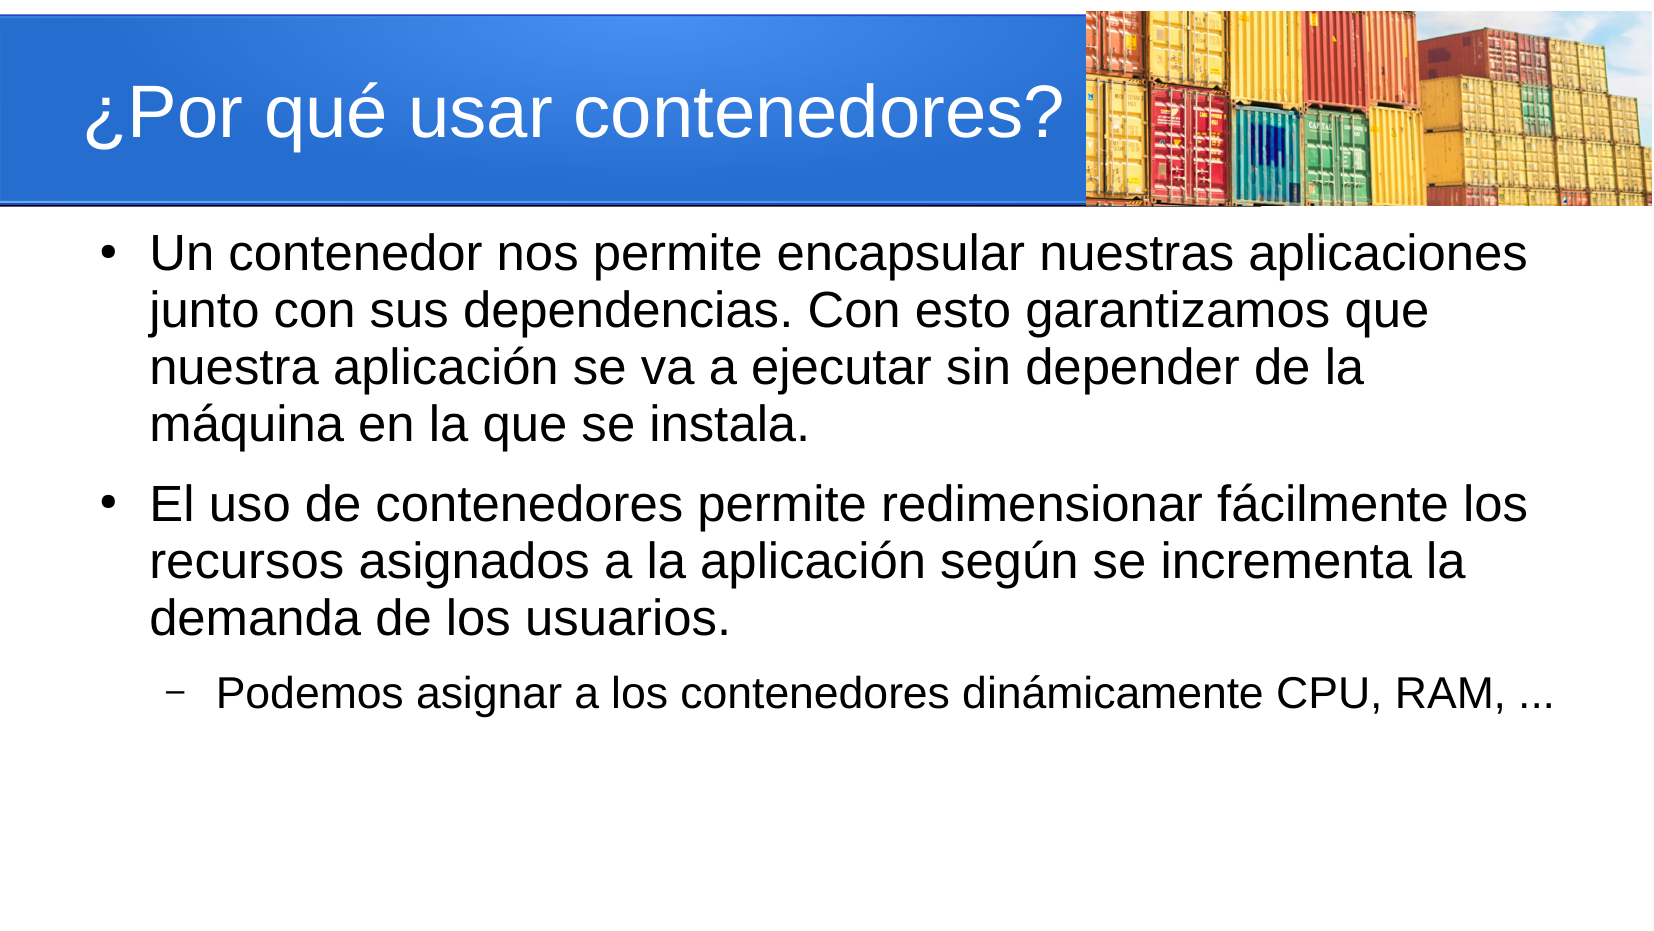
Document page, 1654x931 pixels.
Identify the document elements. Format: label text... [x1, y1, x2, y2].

picture [1086, 11, 1652, 206]
title ¿Por qué usar contenedores? [82, 35, 1086, 189]
list Un contenedor nos permite encapsular nuestras aplicaciones junto con sus dependencias. Con esto garantizamos que nuestra aplicación se va a ejecutar sin depender de la máquina en la que se instala. El uso de contenedores permite redimensionar fácilmente los recursos asignados a la aplicación según se incrementa la demanda de los usuarios. Podemos asignar a los contenedores dinámicamente CPU, RAM, ... [82, 224, 1571, 764]
